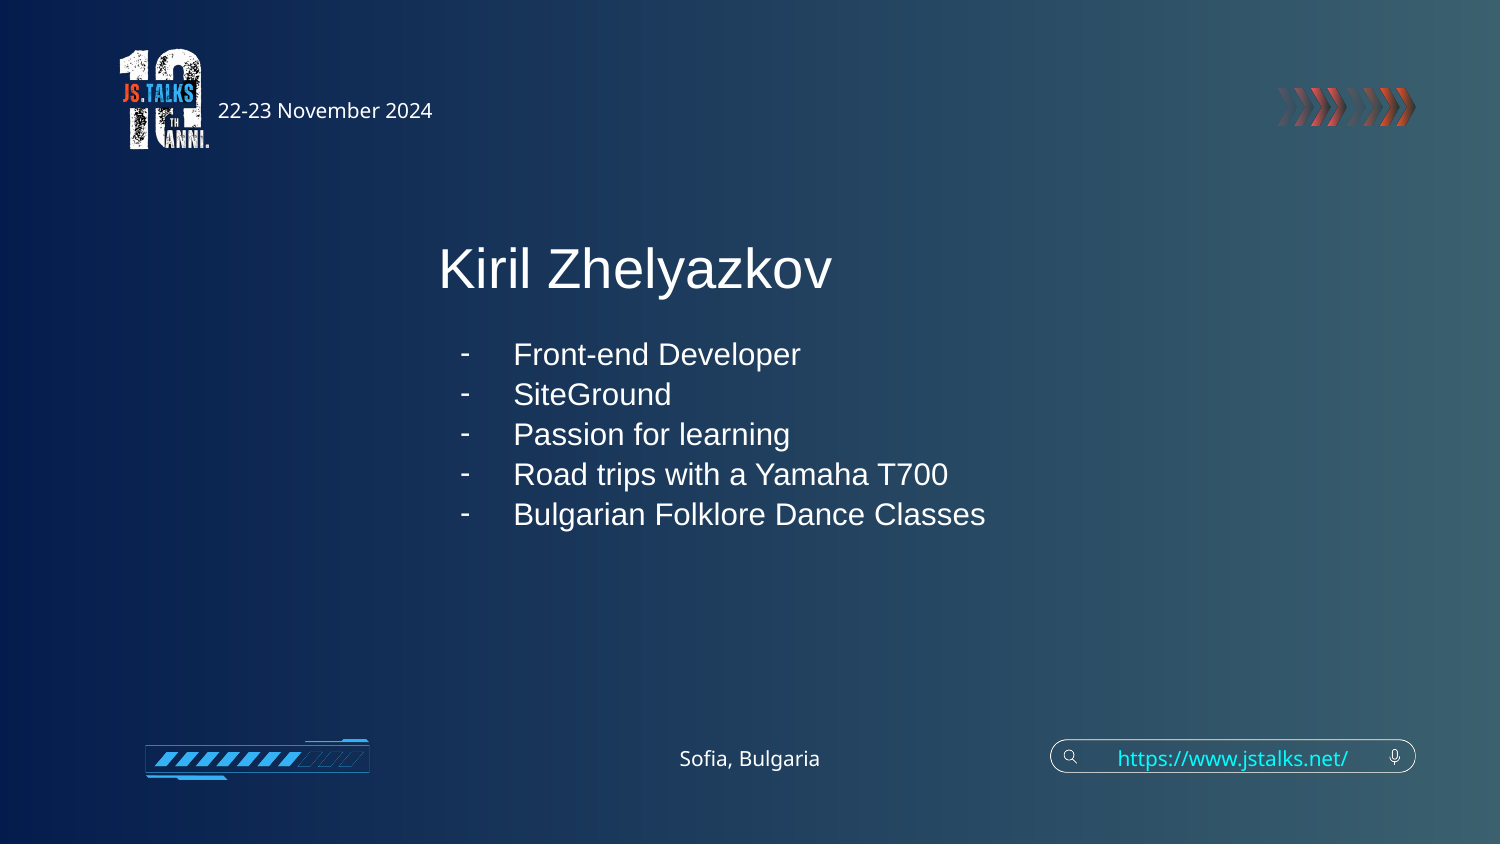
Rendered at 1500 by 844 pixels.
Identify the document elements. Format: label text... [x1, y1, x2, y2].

text_box [1050, 739, 1416, 773]
text_box [1277, 88, 1416, 126]
text_box Sofia, Bulgaria [654, 744, 846, 772]
text_box [145, 739, 370, 780]
text_box Front-end Developer SiteGround Passion for learning Road trips with a Yamaha T700 Bulgarian Folklore Dance Classes [438, 331, 1048, 532]
text_box https://www.jstalks.net/ [1103, 744, 1362, 772]
text_box 22-23 November 2024 [217, 95, 470, 123]
text_box [65, 0, 258, 231]
text_box Kiril Zhelyazkov [438, 215, 968, 301]
